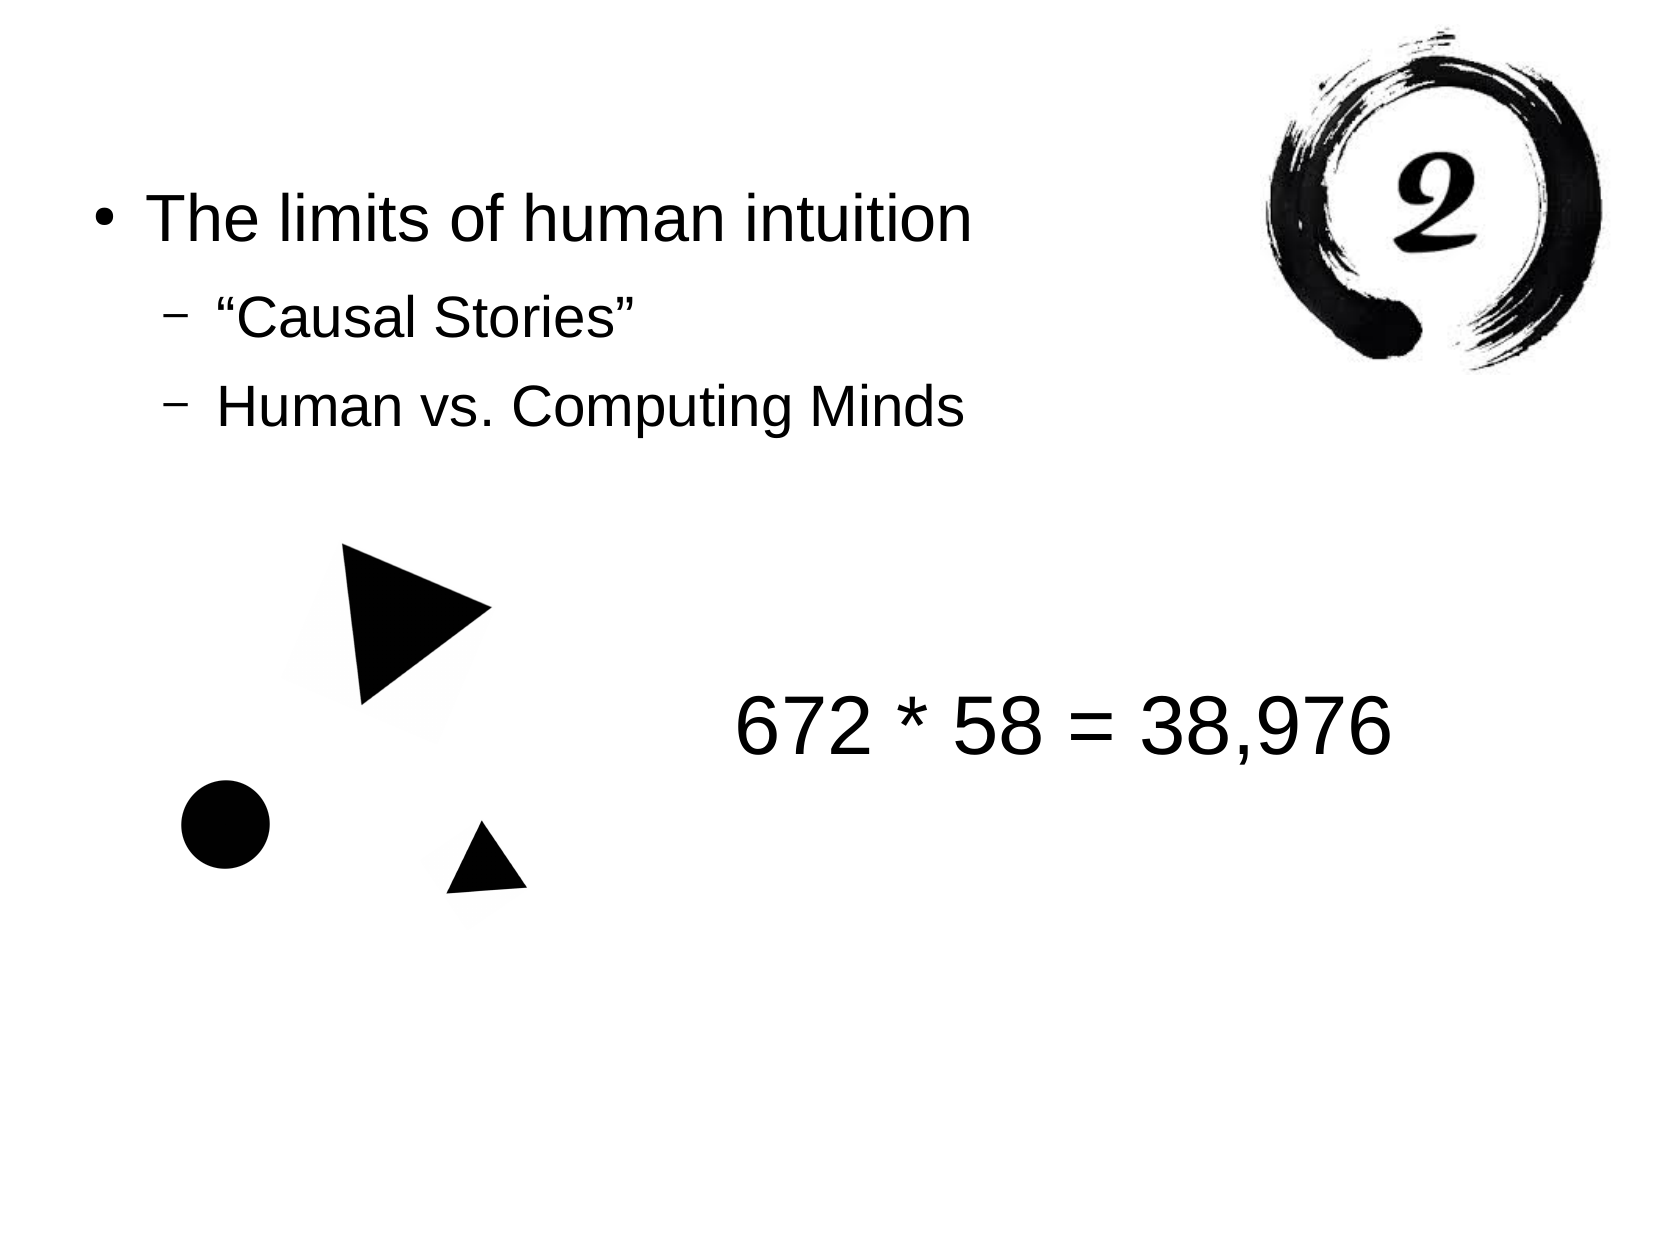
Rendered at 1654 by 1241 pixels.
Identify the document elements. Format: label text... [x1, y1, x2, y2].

list The limits of human intuition “Causal Stories” Human vs. Computing Minds [75, 180, 1564, 1241]
picture [420, 818, 529, 931]
picture [180, 779, 271, 871]
picture [1260, 24, 1612, 376]
text_box 672 * 58 = 38,976 [720, 671, 1456, 781]
picture [281, 540, 496, 744]
